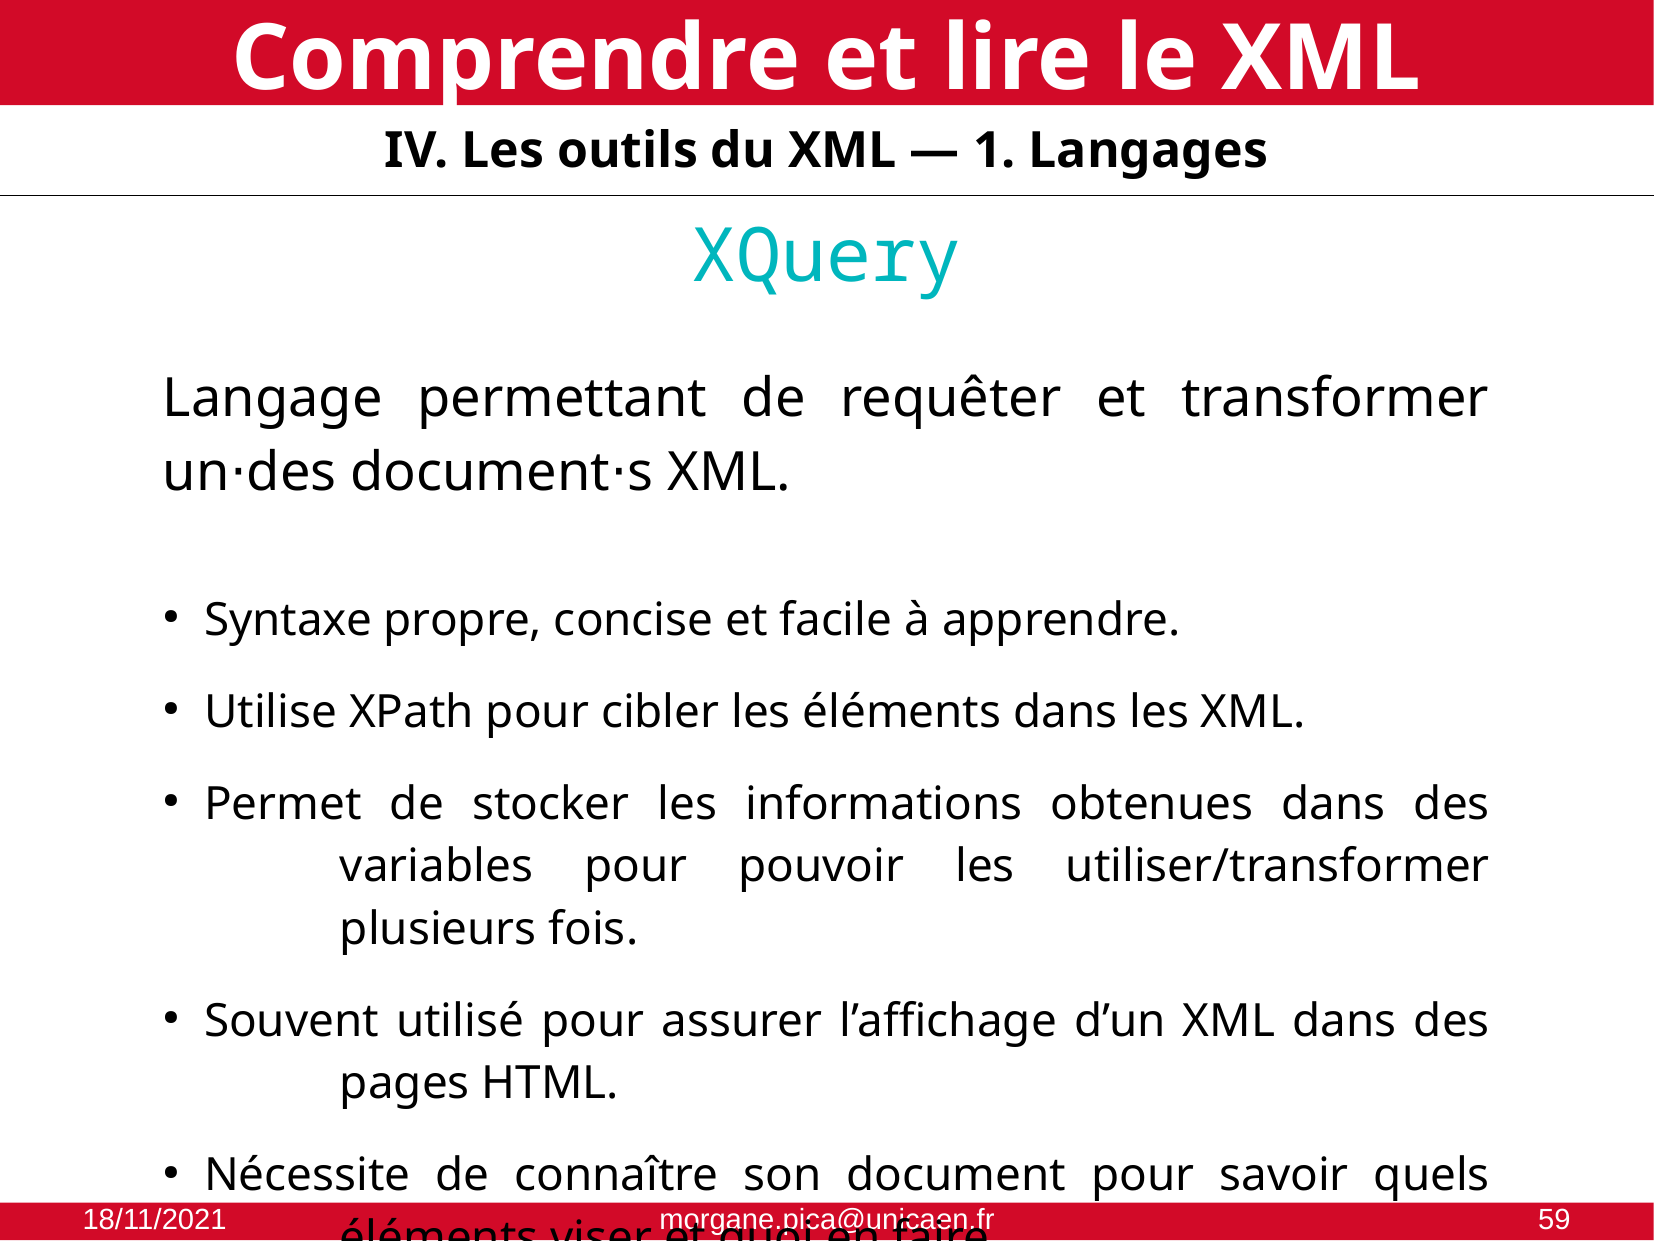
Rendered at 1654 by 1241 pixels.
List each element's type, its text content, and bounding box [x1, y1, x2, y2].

text_box XQuery [161, 196, 1493, 284]
title IV. Les outils du XML — 1. Langages [0, 106, 1654, 191]
text_box Langage permettant de requêter et transformer un⋅des document⋅s XML. Syntaxe propre, concise et facile à apprendre. Utilise XPath pour cibler les éléments dans les XML. Permet de stocker les informations obtenues dans des variables pour pouvoir les utiliser/transformer plusieurs fois. Souvent utilisé pour assurer l’affichage d’un XML dans des pages HTML. Nécessite de connaître son document pour savoir quels éléments viser et quoi en faire. [148, 351, 1506, 1135]
title Comprendre et lire le XML [0, 0, 1654, 106]
